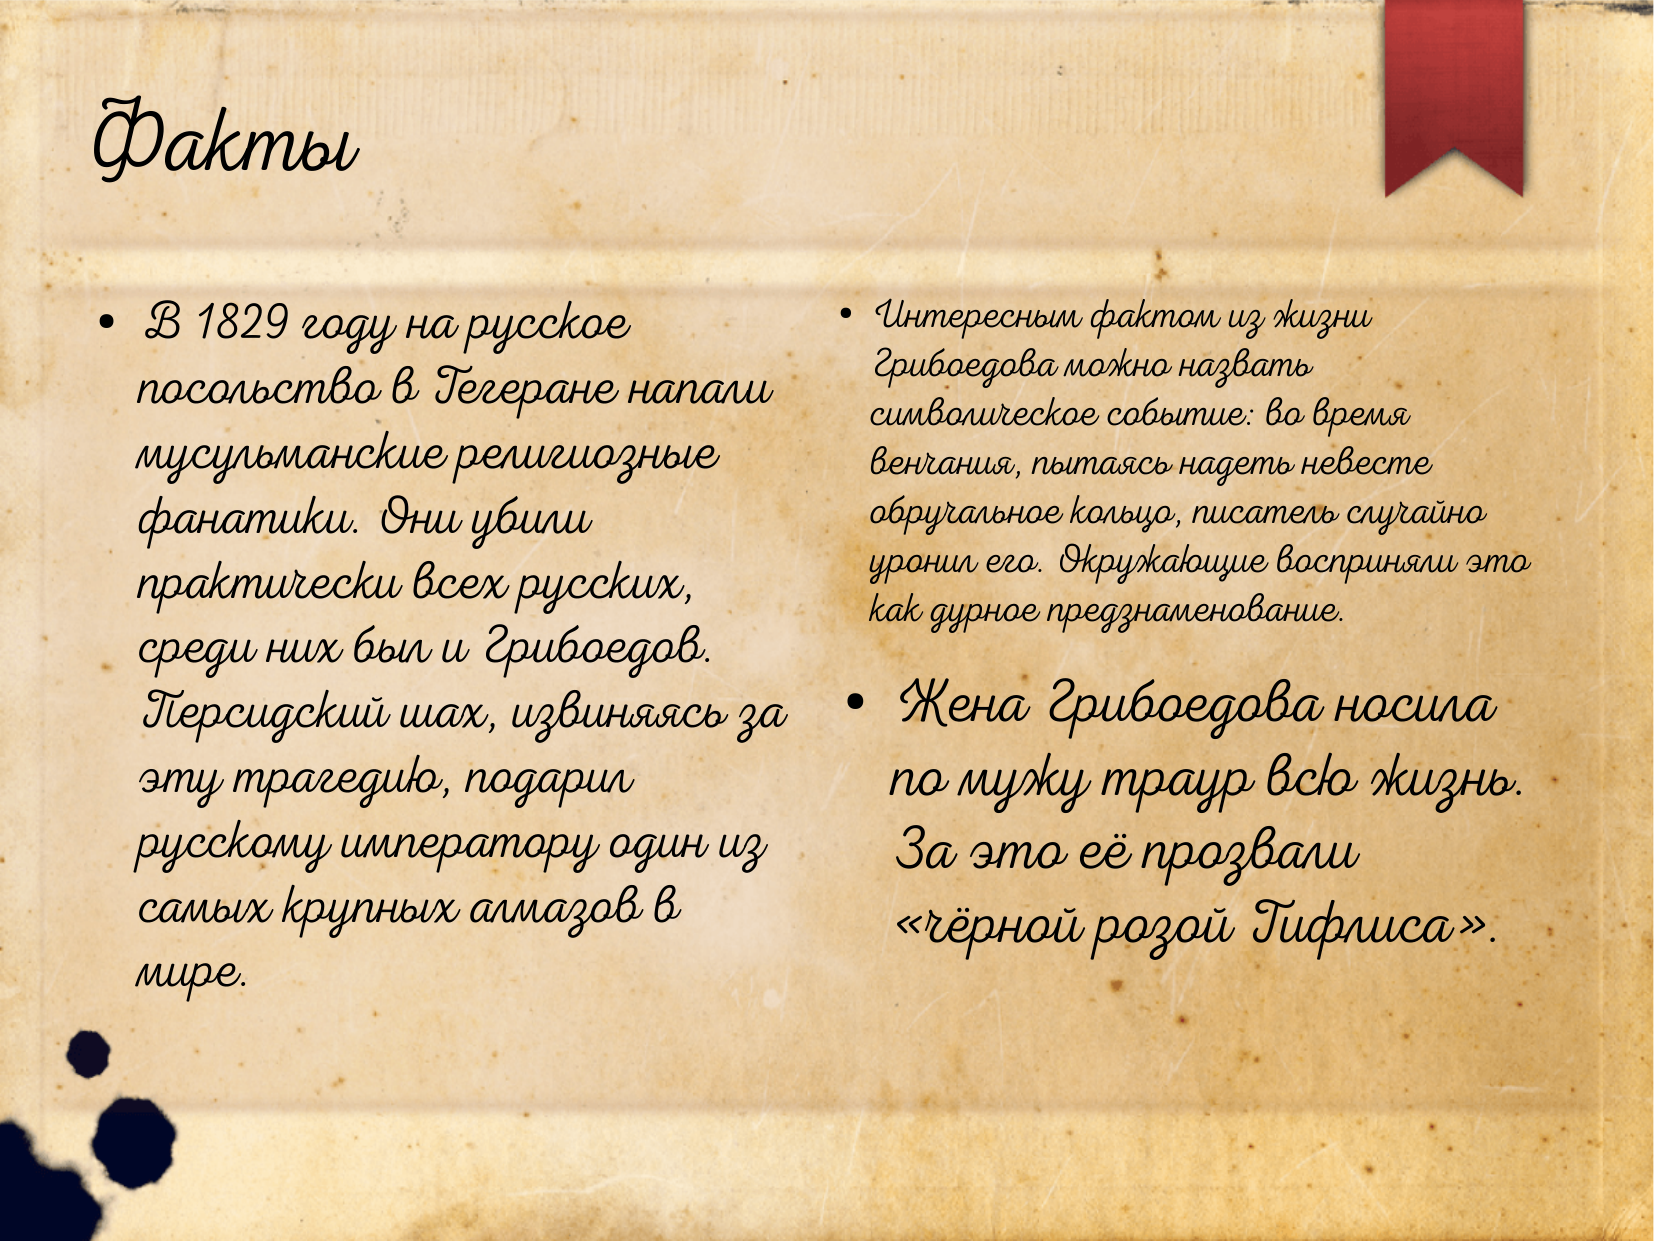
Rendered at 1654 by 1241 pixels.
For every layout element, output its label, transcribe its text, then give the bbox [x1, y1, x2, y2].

title Факты [82, 49, 1347, 237]
list Жена Грибоедова носила по мужу траур всю жизнь. За это её прозвали «чёрной розой Тифлиса». [828, 665, 1539, 1009]
picture [0, 0, 1654, 1241]
list Интересным фактом из жизни Грибоедова можно назвать символическое событие: во время венчания, пытаясь надеть невесте обручальное кольцо, писатель случайно уронил его. Окружающие восприняли это как дурное предзнаменование. [828, 290, 1539, 634]
list В 1829 году на русское посольство в Тегеране напали мусульманские религиозные фанатики. Они убили практически всех русских, среди них был и Грибоедов. Персидский шах, извиняясь за эту трагедию, подарил русскому императору один из самых крупных алмазов в мире. [82, 290, 793, 1010]
